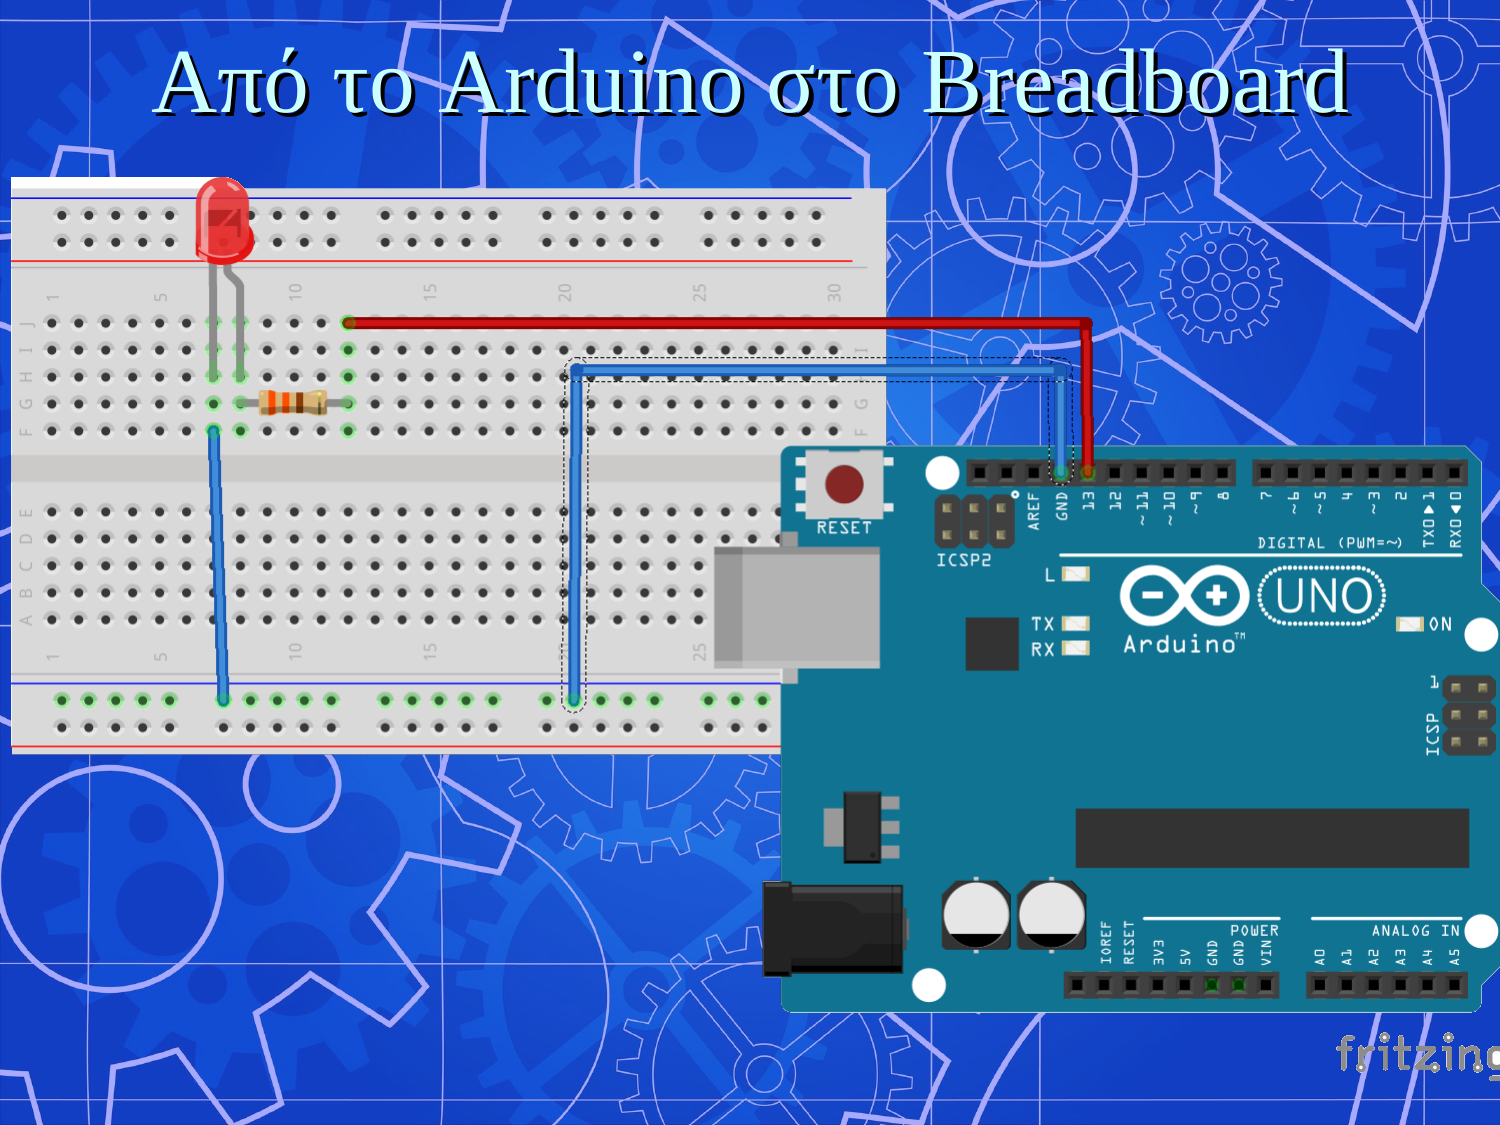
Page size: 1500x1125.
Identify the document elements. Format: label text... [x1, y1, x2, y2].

text_box Από το Arduino στο Breadboard [94, 13, 1409, 177]
picture [0, 0, 1500, 1125]
